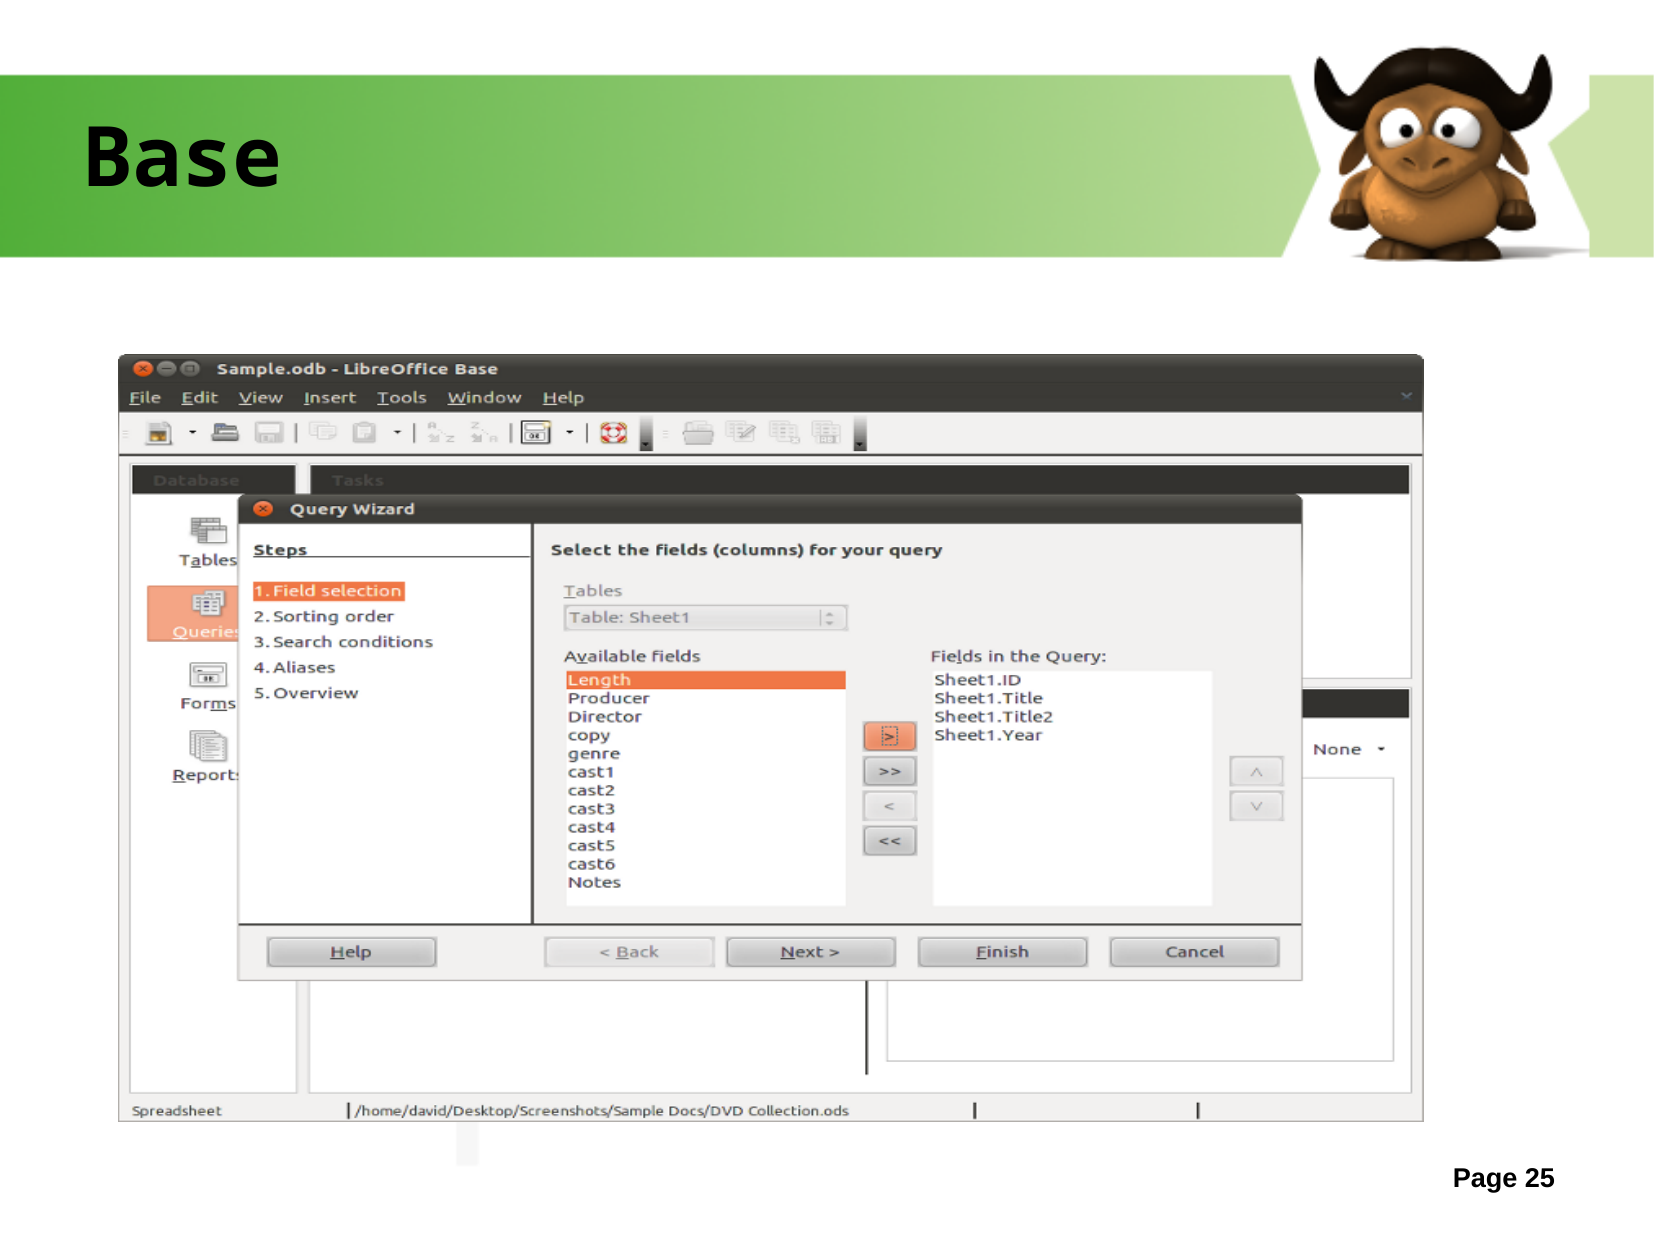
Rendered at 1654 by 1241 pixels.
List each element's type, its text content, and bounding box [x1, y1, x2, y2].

title Base [82, 49, 1571, 257]
picture [0, 0, 1654, 1241]
